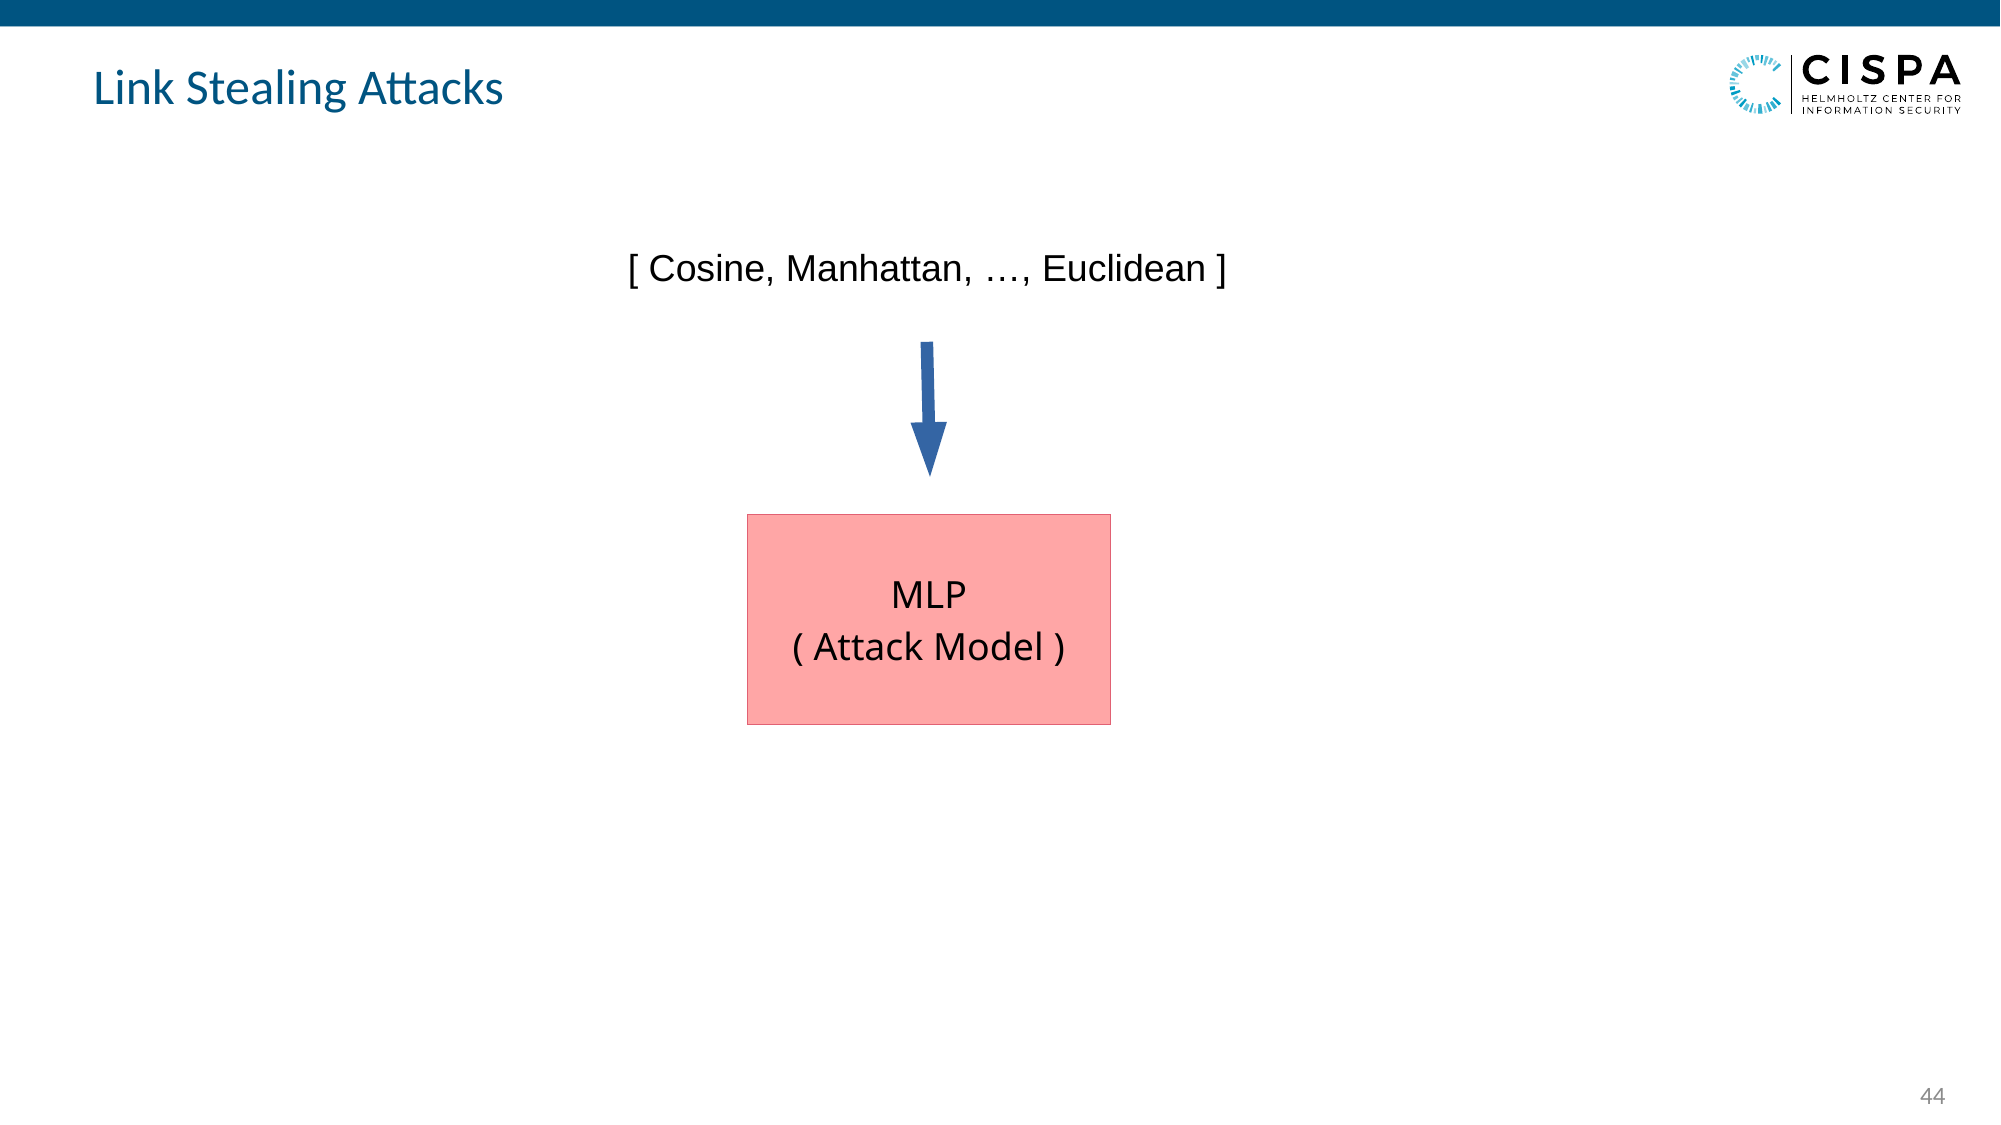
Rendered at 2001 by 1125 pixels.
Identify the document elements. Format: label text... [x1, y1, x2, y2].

title Link Stealing Attacks [78, 38, 1699, 131]
text_box MLP ( Attack Model ) [747, 514, 1111, 725]
slide_number <number> [1870, 1065, 1961, 1125]
text_box [ Cosine, Manhattan, …, Euclidean ] [613, 239, 1243, 297]
